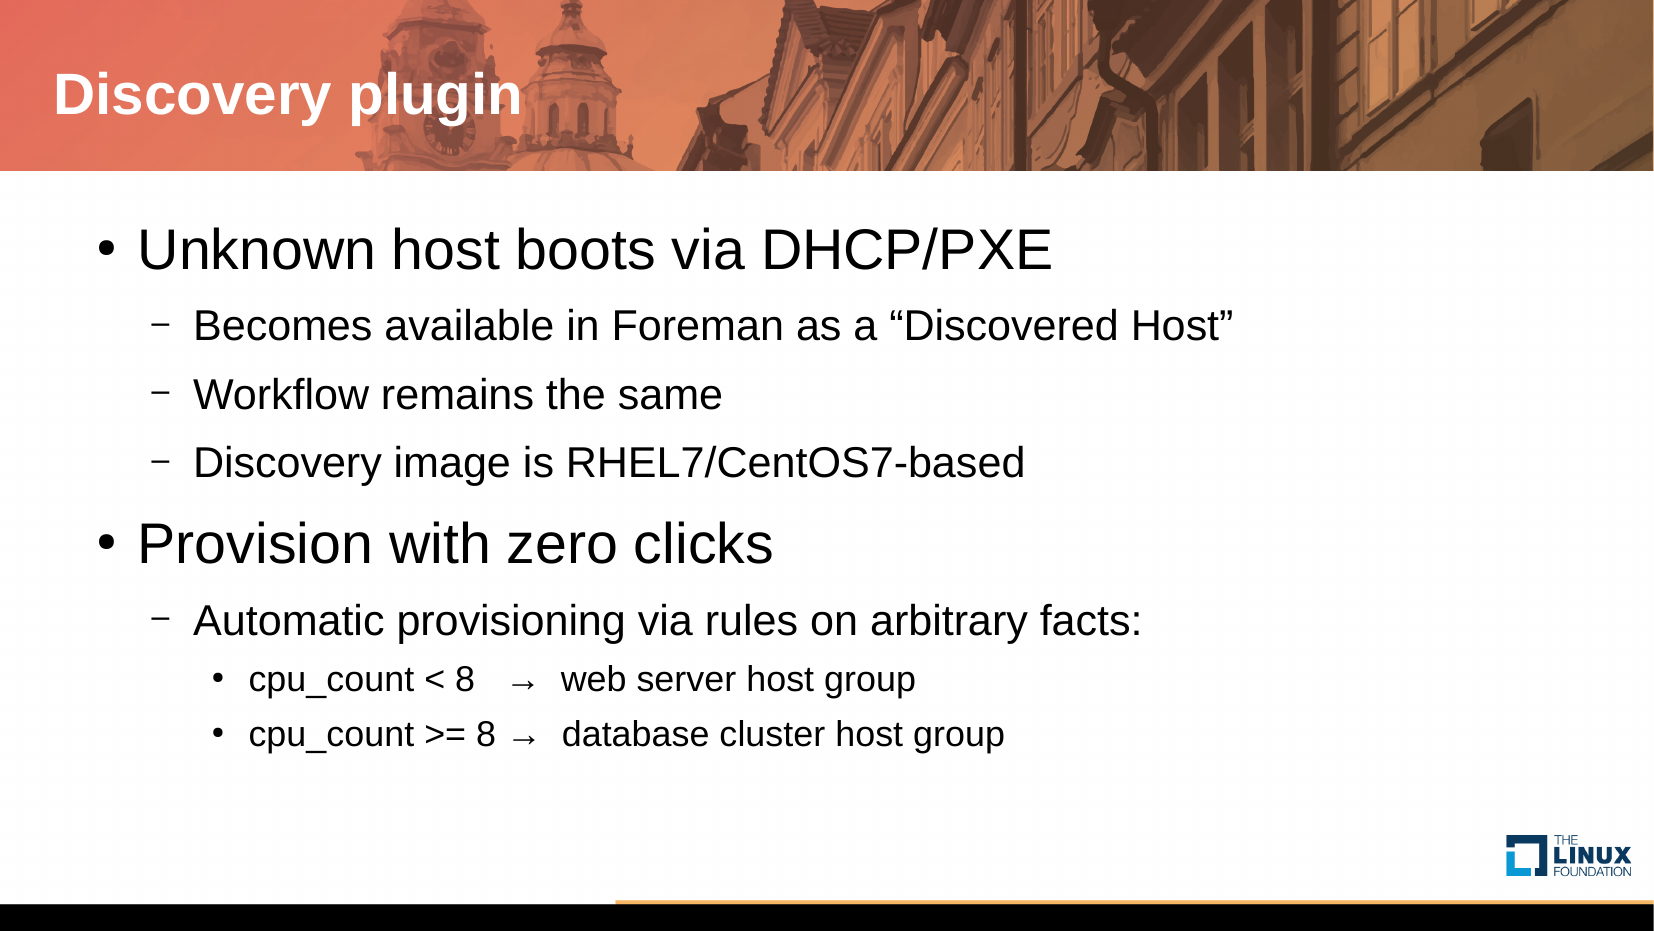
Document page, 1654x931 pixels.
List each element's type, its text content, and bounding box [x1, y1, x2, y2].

picture [0, 0, 1654, 931]
title Discovery plugin [53, 21, 1571, 167]
list Unknown host boots via DHCP/PXE Becomes available in Foreman as a “Discovered Host” Workflow remains the same Discovery image is RHEL7/CentOS7-based Provision with zero clicks Automatic provisioning via rules on arbitrary facts: cpu_count < 8 → web server host group cpu_count >= 8 → database cluster host group [82, 217, 1571, 757]
